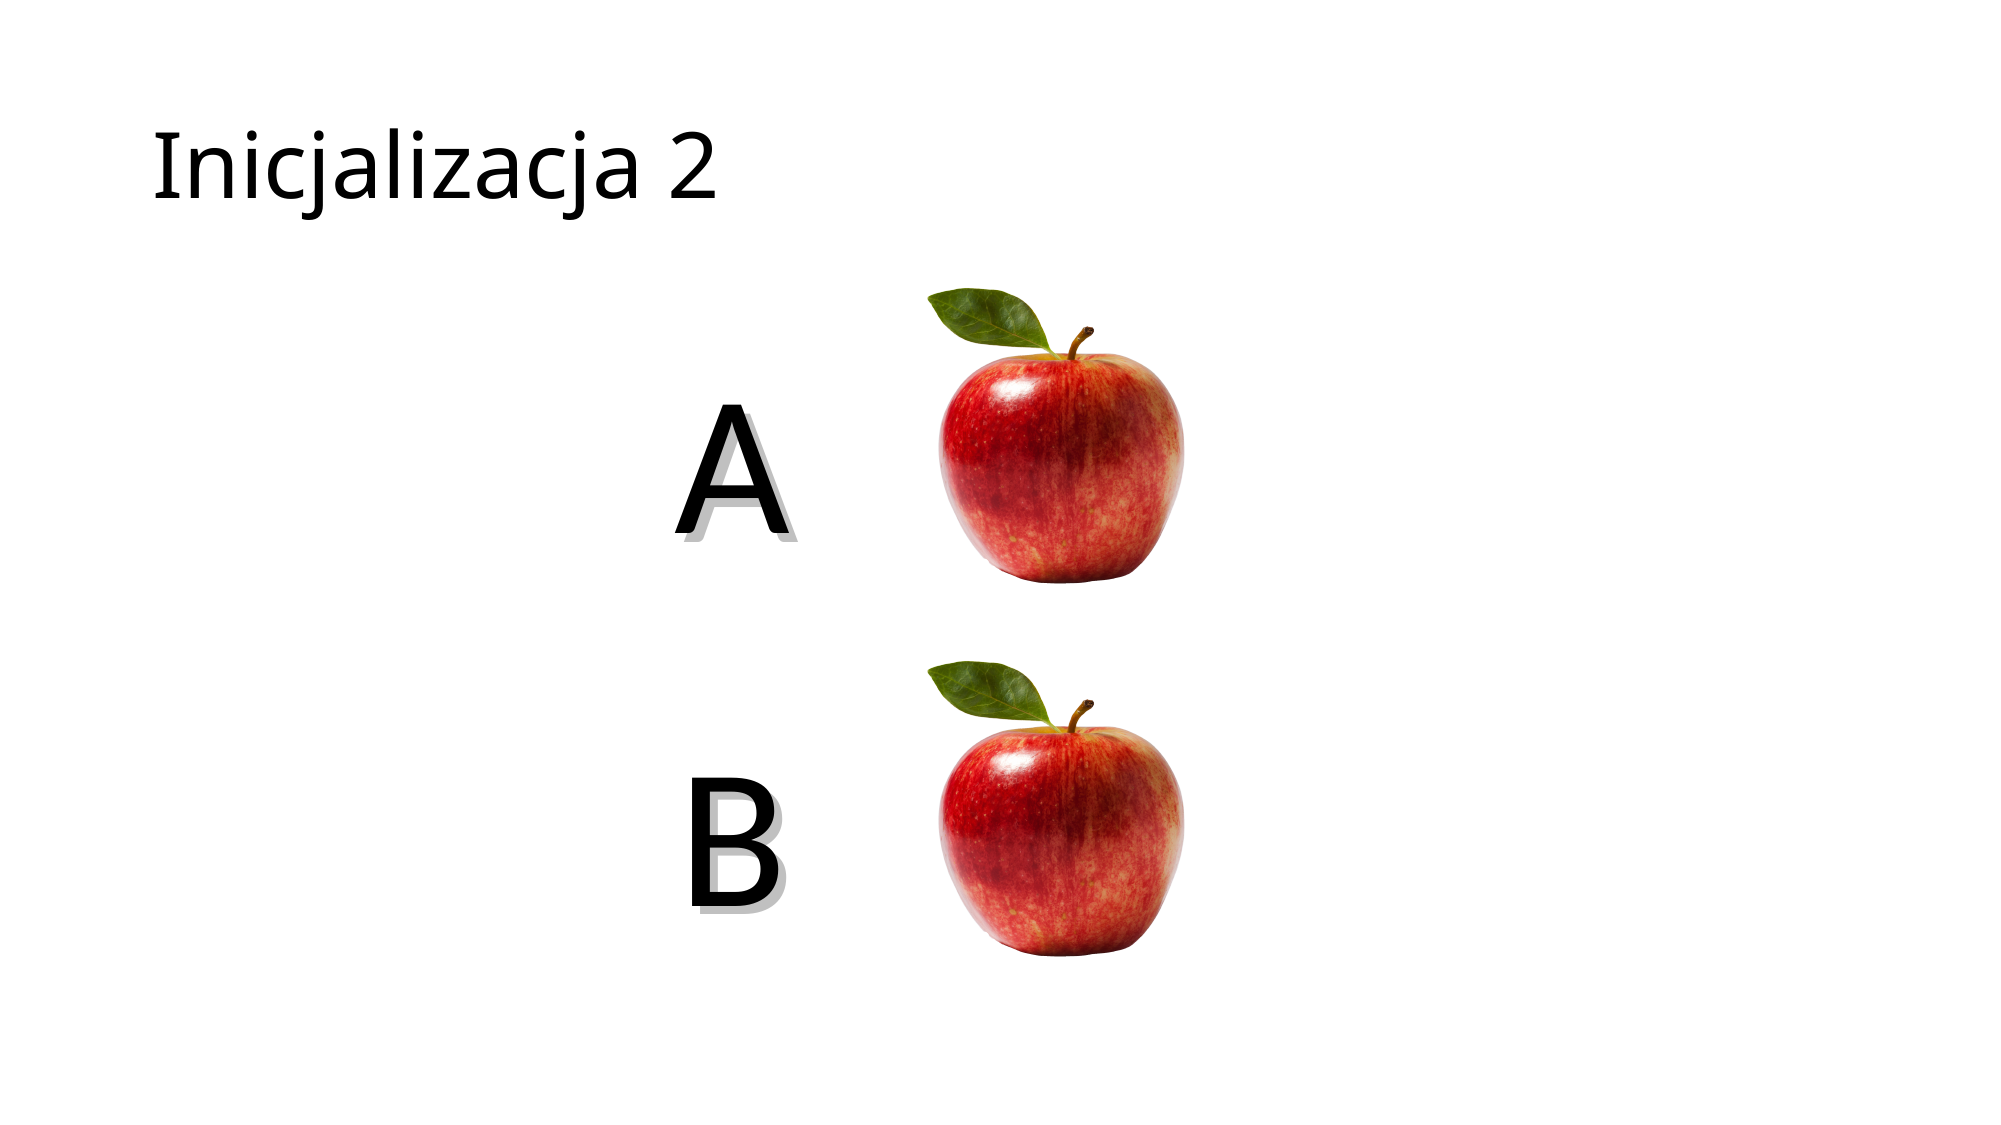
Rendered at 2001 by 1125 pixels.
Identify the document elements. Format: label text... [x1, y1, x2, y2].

text_box A [660, 326, 831, 582]
text_box B [663, 699, 828, 954]
picture [915, 650, 1194, 957]
title Inicjalizacja 2 [137, 59, 1863, 278]
picture [915, 277, 1194, 584]
